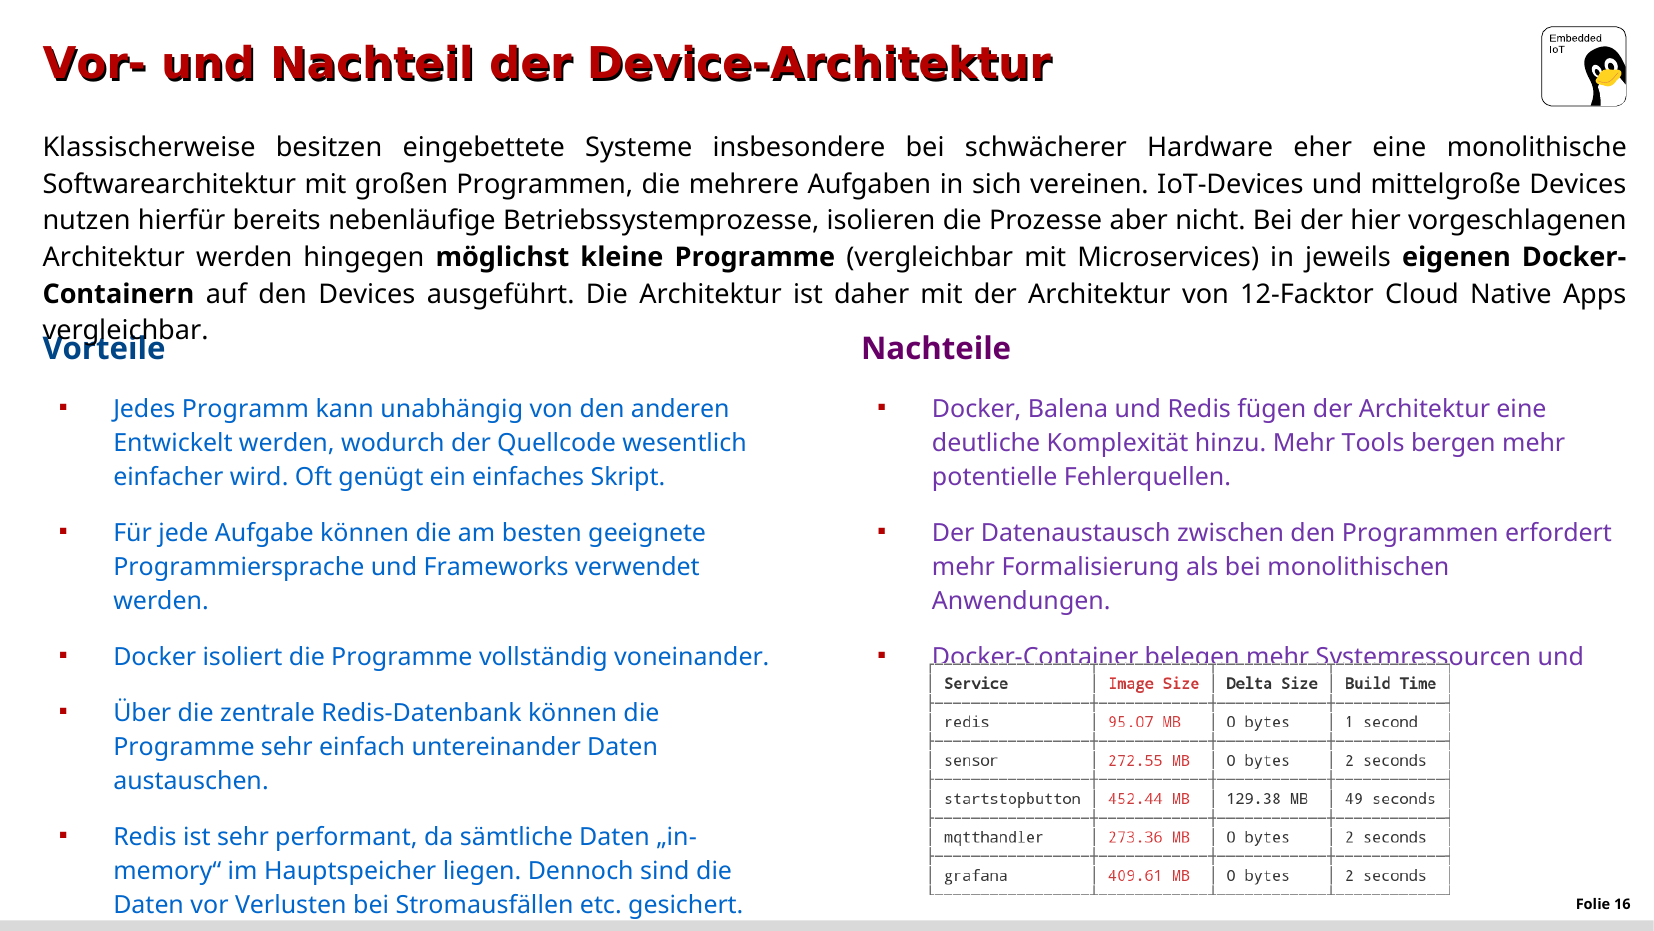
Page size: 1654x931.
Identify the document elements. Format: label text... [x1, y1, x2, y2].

title Vor- und Nachteil der Device-Architektur [42, 21, 1601, 107]
picture [929, 663, 1450, 895]
list Vorteile Jedes Programm kann unabhängig von den anderen Entwickelt werden, wodurch der Quellcode wesentlich einfacher wird. Oft genügt ein einfaches Skript. Für jede Aufgabe können die am besten geeignete Programmiersprache und Frameworks verwendet werden. Docker isoliert die Programme vollständig voneinander. Über die zentrale Redis-Datenbank können die Programme sehr einfach untereinander Daten austauschen. Redis ist sehr performant, da sämtliche Daten „in-memory“ im Hauptspeicher liegen. Dennoch sind die Daten vor Verlusten bei Stromausfällen etc. gesichert. Über die Balena Cloud können die Devices leicht verwaltet und jederzeit mit Aktualisierungen versorgt werden. [42, 325, 798, 886]
list Nachteile Docker, Balena und Redis fügen der Architektur eine deutliche Komplexität hinzu. Mehr Tools bergen mehr potentielle Fehlerquellen. Der Datenaustausch zwischen den Programmen erfordert mehr Formalisierung als bei monolithischen Anwendungen. Docker-Container belegen mehr Systemressourcen und insbesondere sehr viel Speicherplatz! [861, 325, 1616, 645]
list Klassischerweise besitzen eingebettete Systeme insbesondere bei schwächerer Hardware eher eine monolithische Softwarearchitektur mit großen Programmen, die mehrere Aufgaben in sich vereinen. IoT-Devices und mittelgroße Devices nutzen hierfür bereits nebenläufige Betriebssystemprozesse, isolieren die Prozesse aber nicht. Bei der hier vorgeschlagenen Architektur werden hingegen möglichst kleine Programme (vergleichbar mit Microservices) in jeweils eigenen Docker-Containern auf den Devices ausgeführt. Die Architektur ist daher mit der Architektur von 12-Facktor Cloud Native Apps vergleichbar. [42, 127, 1627, 309]
